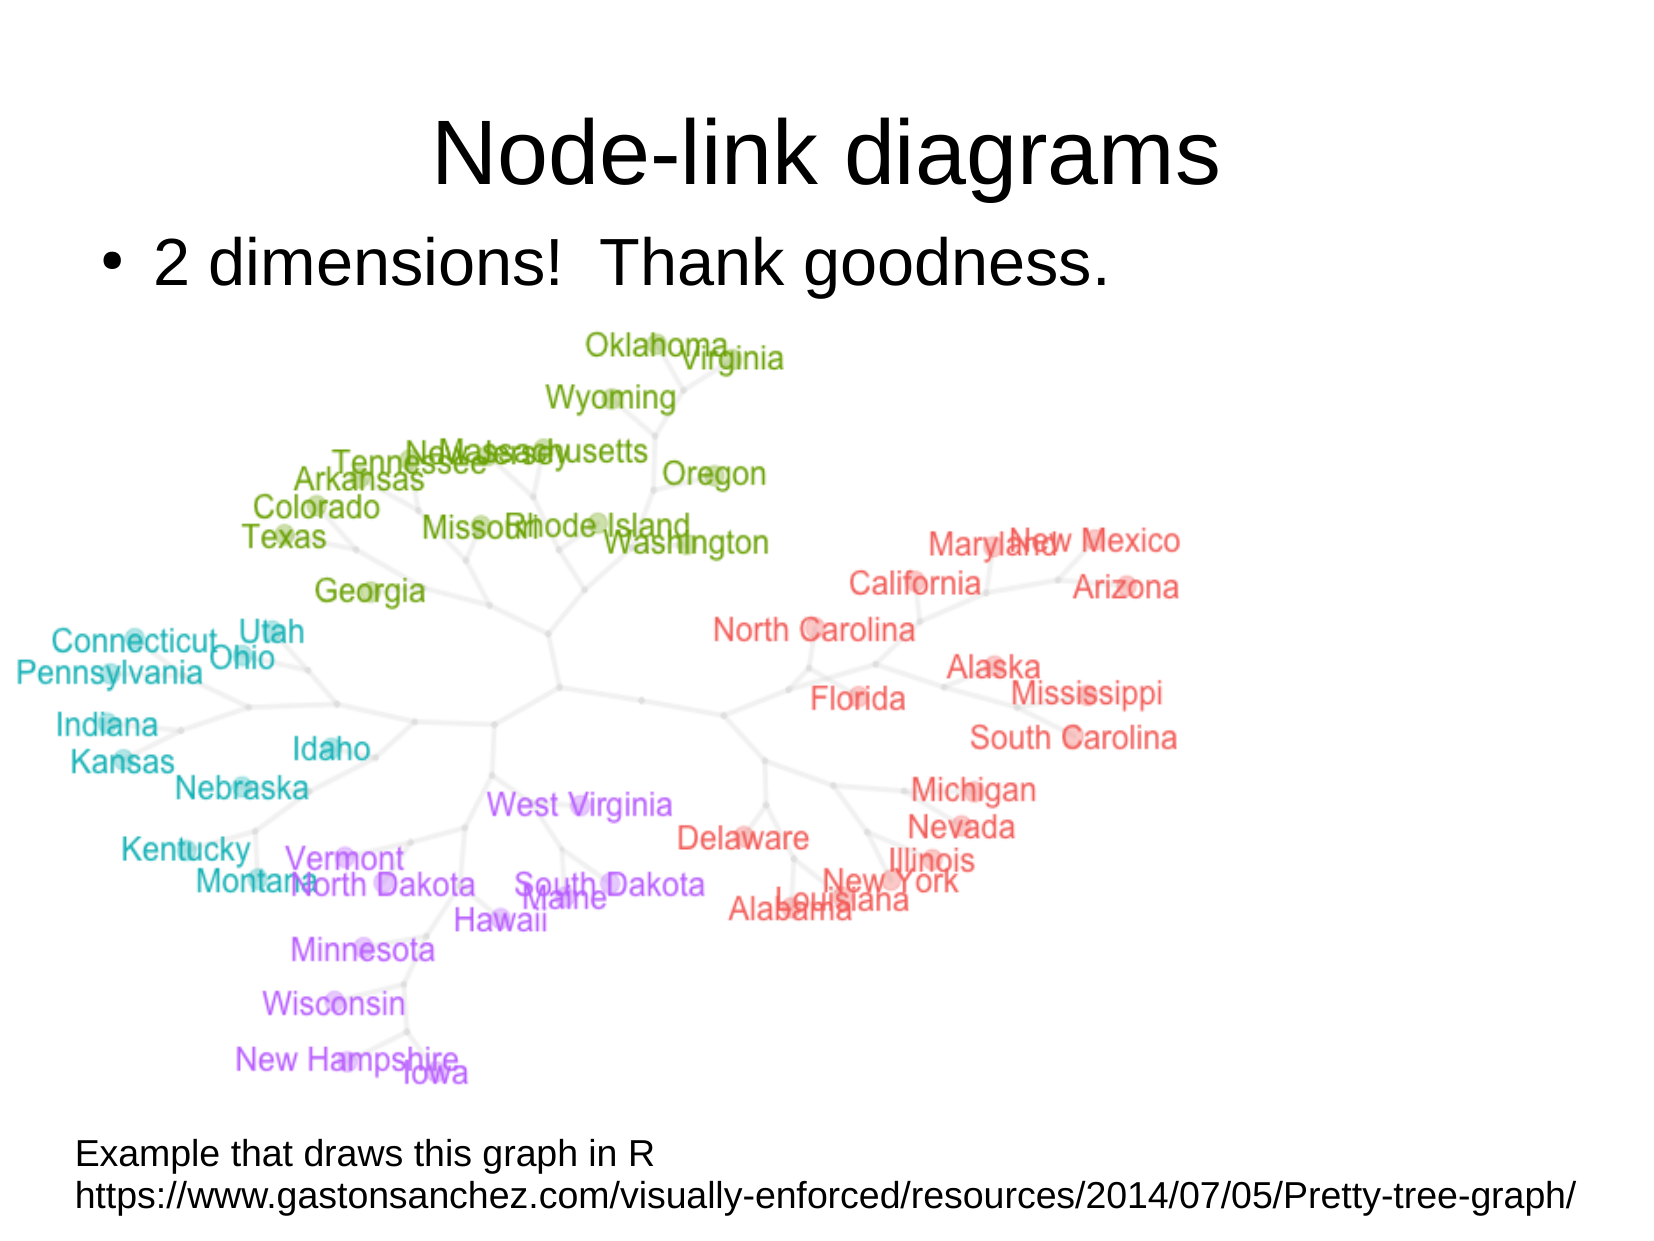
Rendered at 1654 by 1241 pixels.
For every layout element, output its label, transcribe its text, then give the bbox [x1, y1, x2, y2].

list 2 dimensions! Thank goodness. [82, 225, 1571, 1044]
picture [4, 262, 1231, 1156]
title Node-link diagrams [82, 49, 1571, 225]
text_box Example that draws this graph in R https://www.gastonsanchez.com/visually-enforced/resources/2014/07/05/Pretty-tree-graph/ [60, 1125, 1597, 1224]
